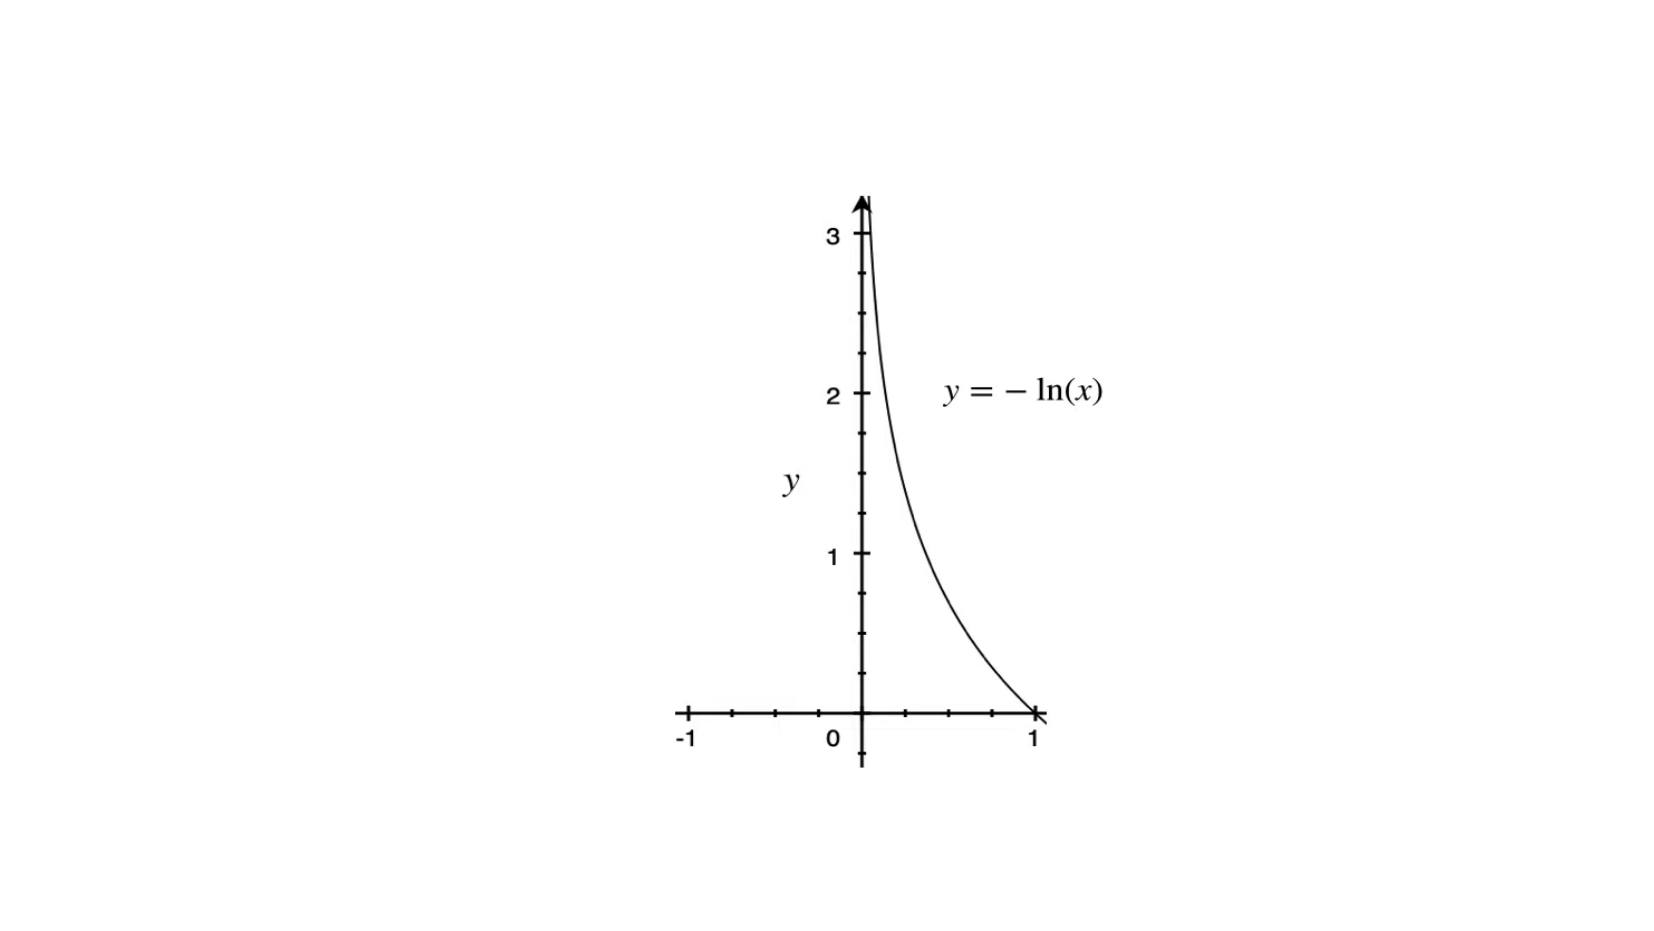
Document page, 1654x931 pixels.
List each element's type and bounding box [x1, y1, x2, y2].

picture [673, 192, 1107, 783]
